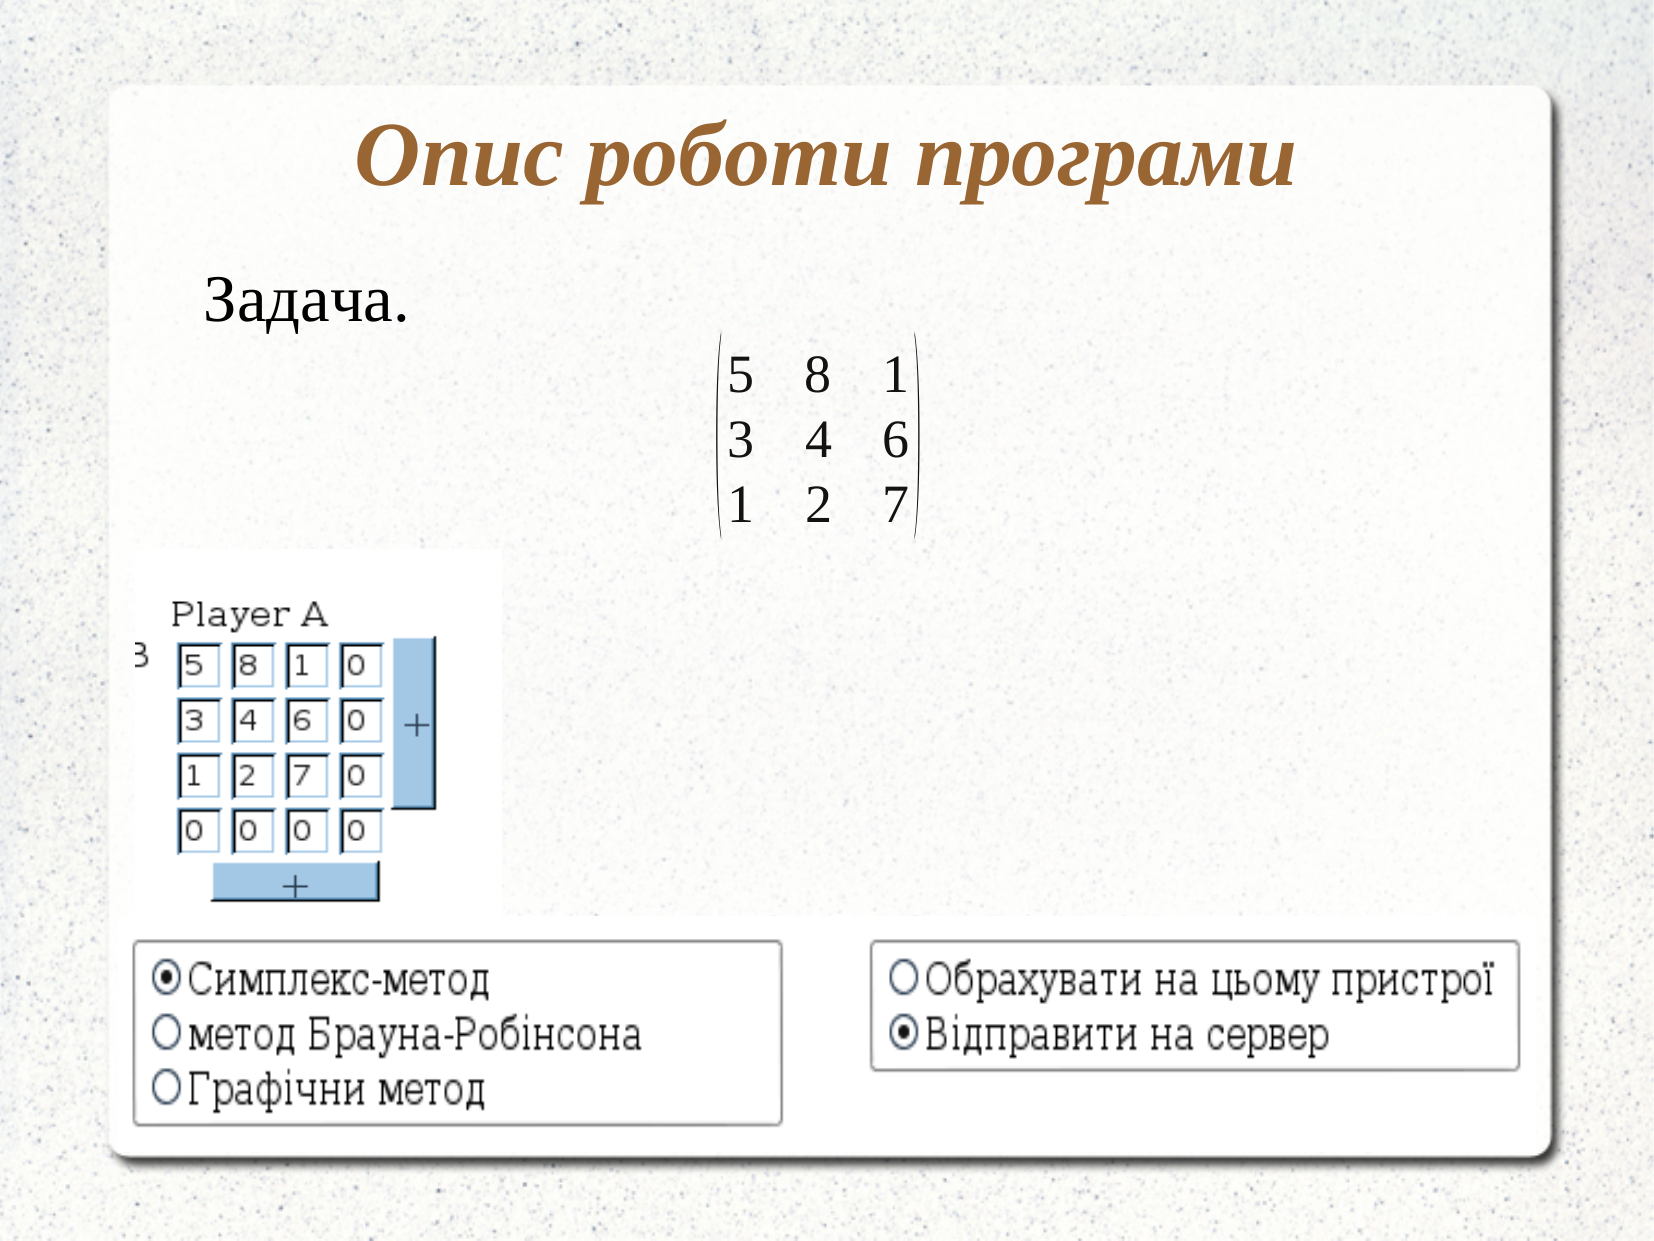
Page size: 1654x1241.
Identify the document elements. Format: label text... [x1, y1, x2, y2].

list Задача. [129, 224, 1524, 916]
title Опис роботи програми [118, 96, 1536, 213]
picture [0, 0, 1654, 1241]
chart [708, 329, 929, 544]
